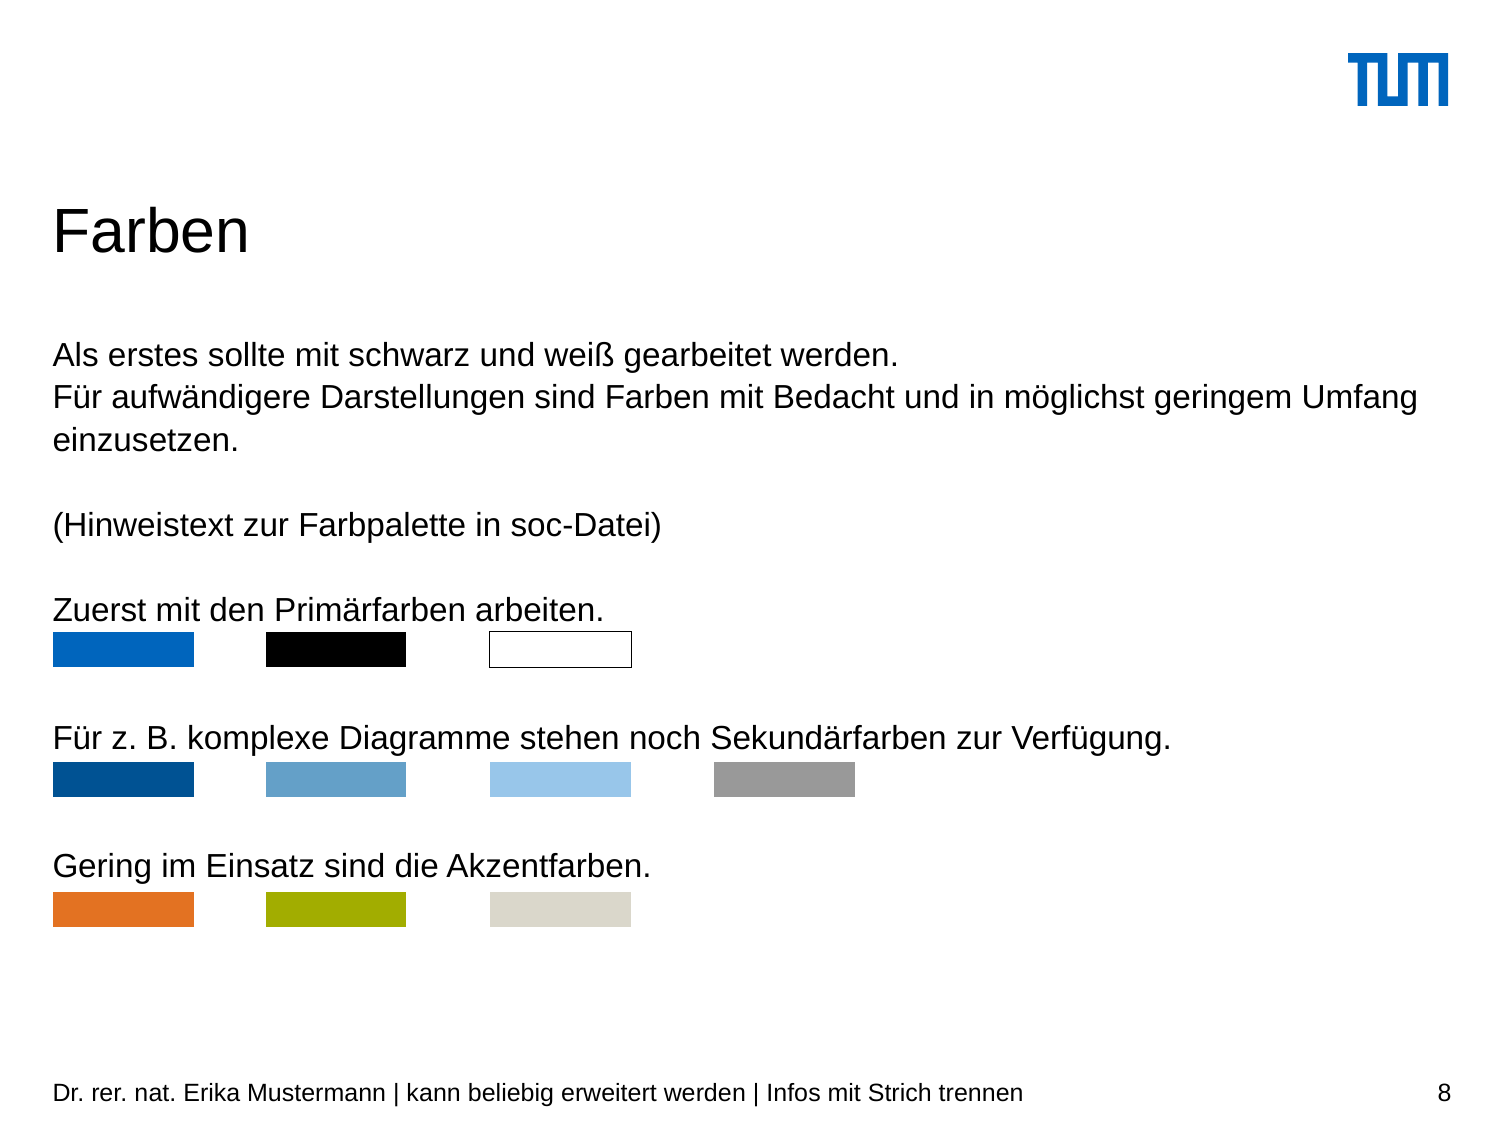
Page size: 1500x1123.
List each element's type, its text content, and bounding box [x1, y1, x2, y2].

list Als erstes sollte mit schwarz und weiß gearbeitet werden. Für aufwändigere Darstellungen sind Farben mit Bedacht und in möglichst geringem Umfang einzusetzen. (Hinweistext zur Farbpalette in soc-Datei) Zuerst mit den Primärfarben arbeiten. Für z. B. komplexe Diagramme stehen noch Sekundärfarben zur Verfügung. Gering im Einsatz sind die Akzentfarben. [52, 330, 1453, 1105]
text_box [265, 891, 407, 928]
text_box [713, 761, 856, 798]
text_box [52, 631, 195, 668]
text_box [52, 761, 195, 798]
text_box [265, 761, 407, 798]
title Farben [52, 195, 1453, 266]
text_box [489, 891, 632, 928]
text_box [265, 631, 407, 668]
text_box [489, 761, 632, 798]
text_box [52, 891, 195, 928]
text_box [489, 631, 632, 668]
